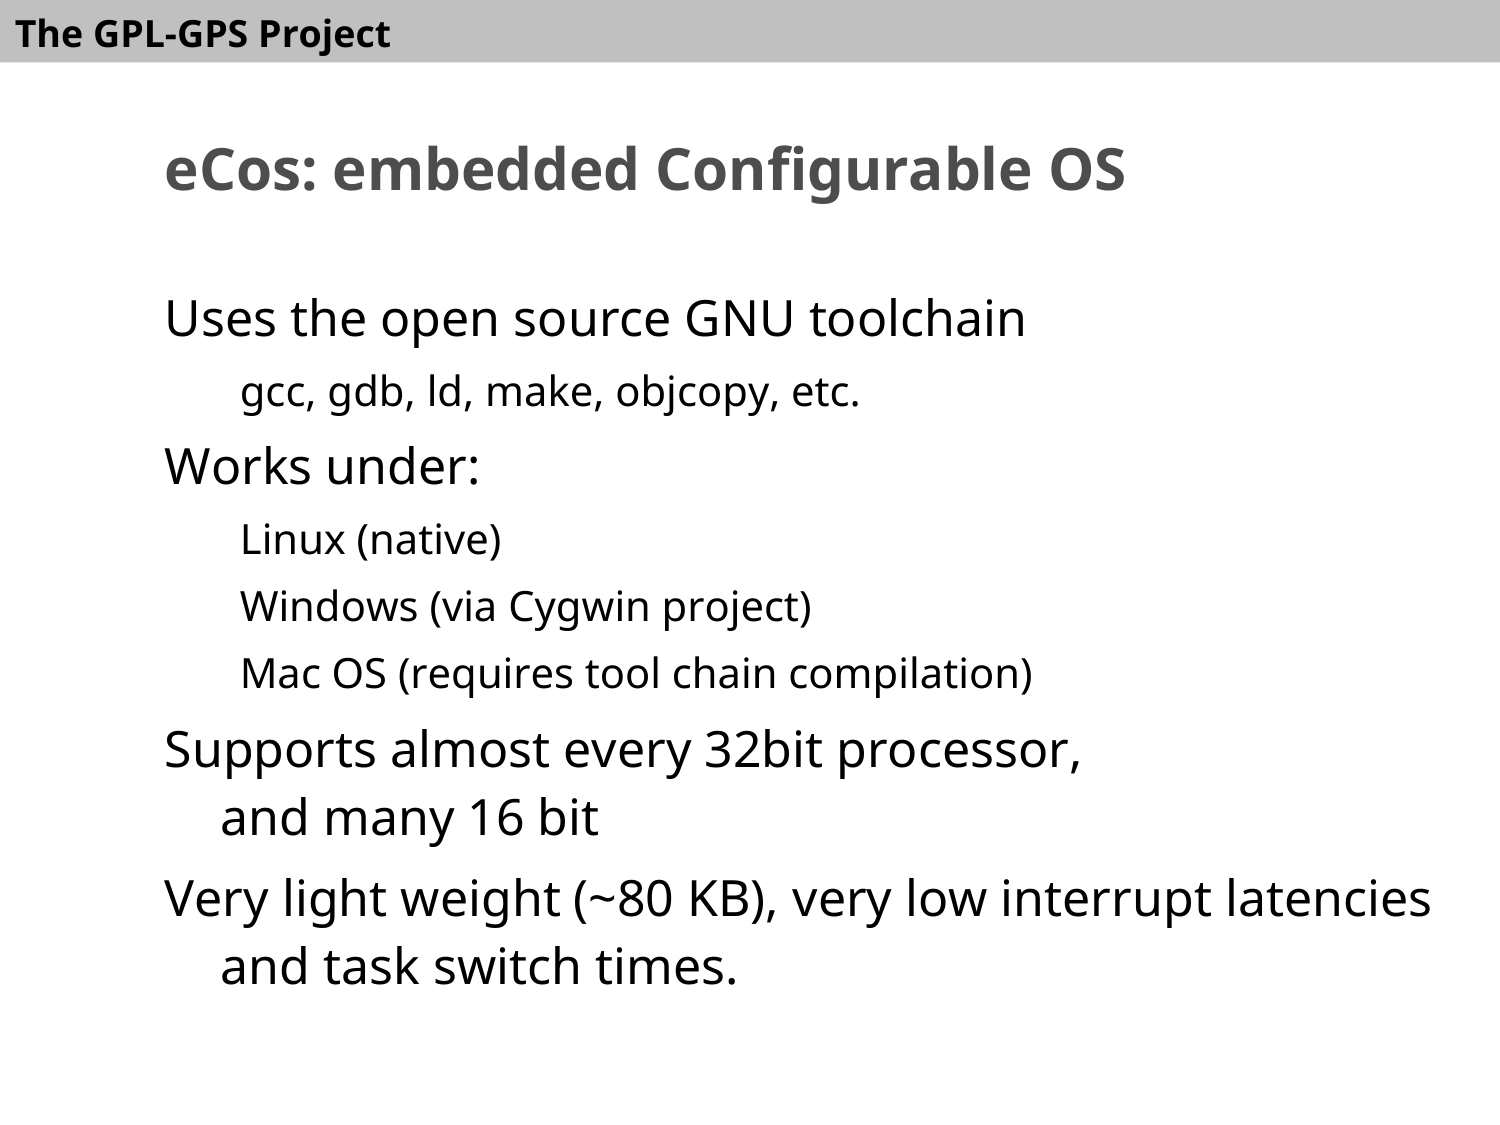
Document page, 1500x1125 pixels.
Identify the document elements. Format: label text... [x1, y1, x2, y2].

title eCos: embedded Configurable OS [149, 124, 1463, 213]
list Uses the open source GNU toolchain gcc, gdb, ld, make, objcopy, etc. Works under: Linux (native) Windows (via Cygwin project) Mac OS (requires tool chain compilation) Supports almost every 32bit processor, and many 16 bit Very light weight (~80 KB), very low interrupt latencies and task switch times. [149, 275, 1463, 1013]
